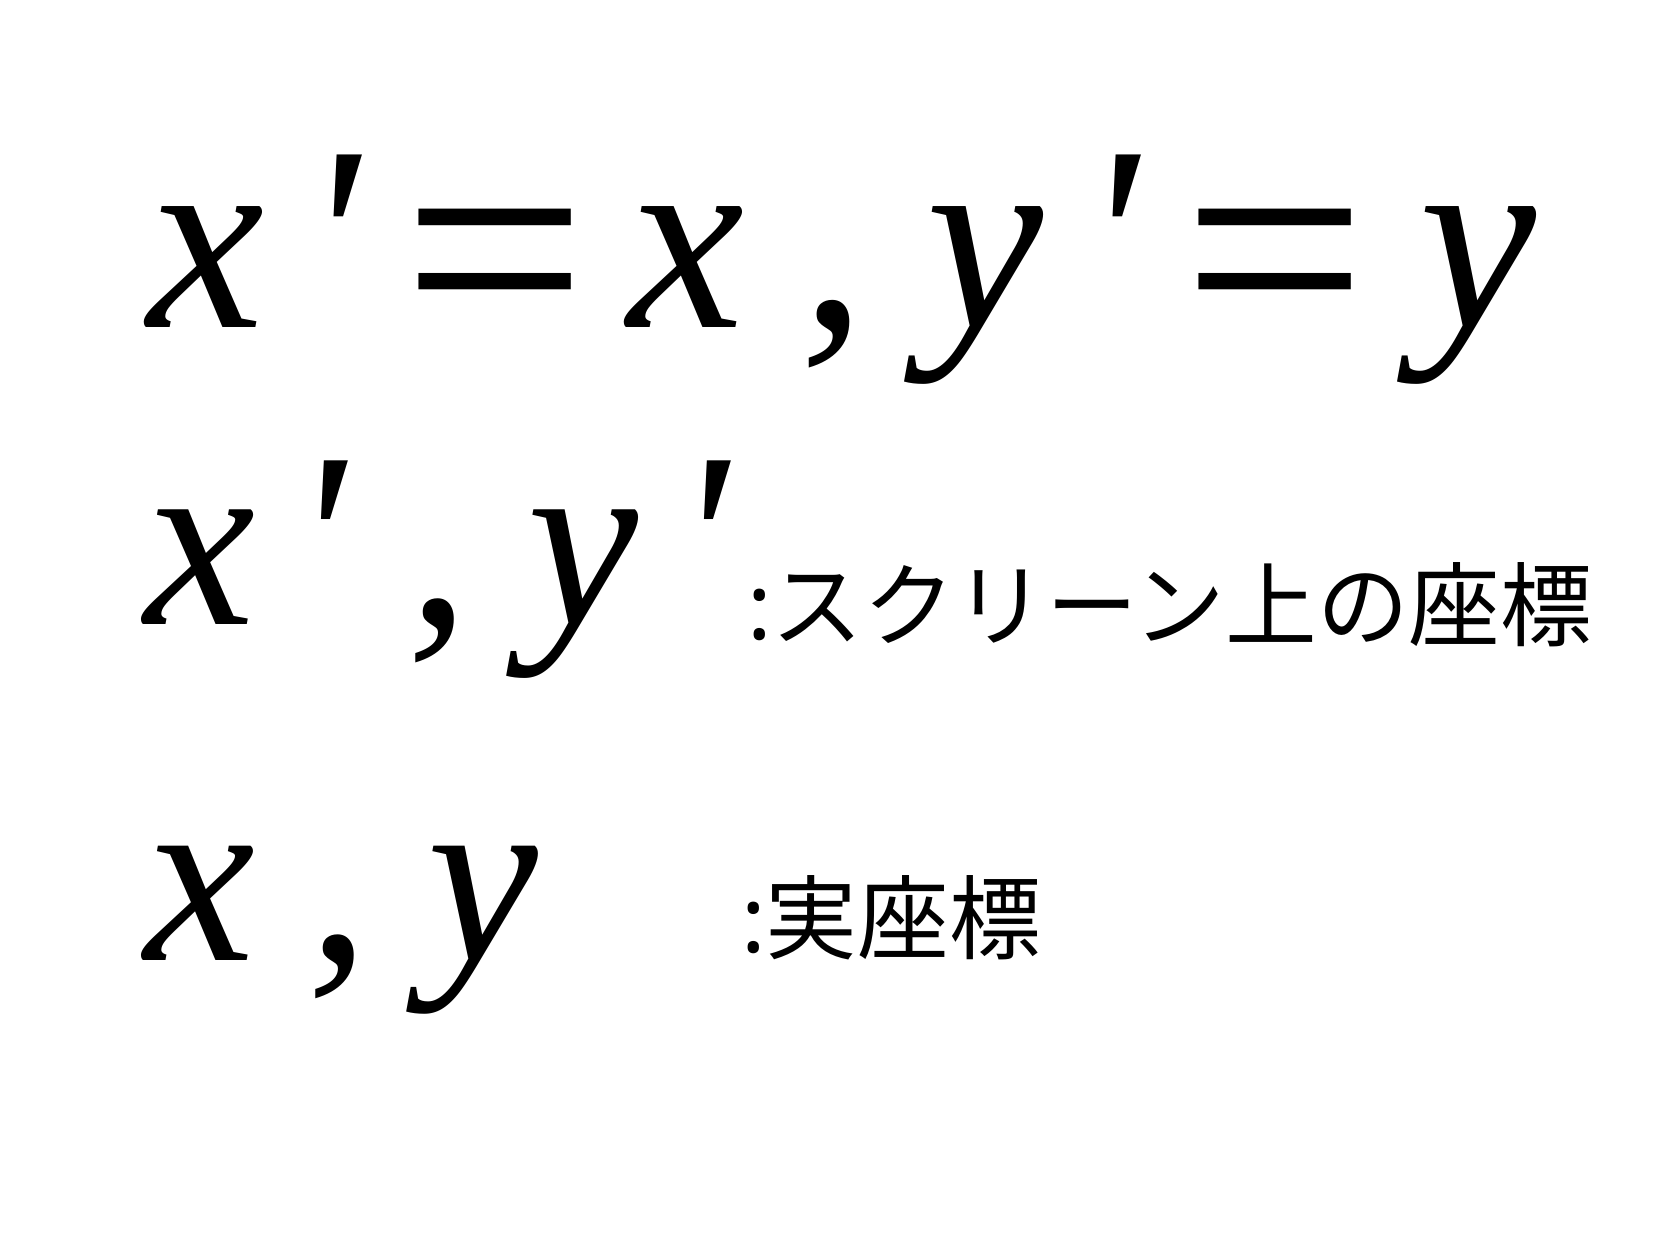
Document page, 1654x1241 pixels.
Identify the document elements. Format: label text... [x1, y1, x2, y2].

text_box :スクリーン上の座標 [732, 526, 1628, 679]
chart [118, 401, 757, 679]
chart [118, 92, 1554, 384]
text_box :実座標 [726, 838, 1071, 992]
chart [118, 738, 555, 1014]
